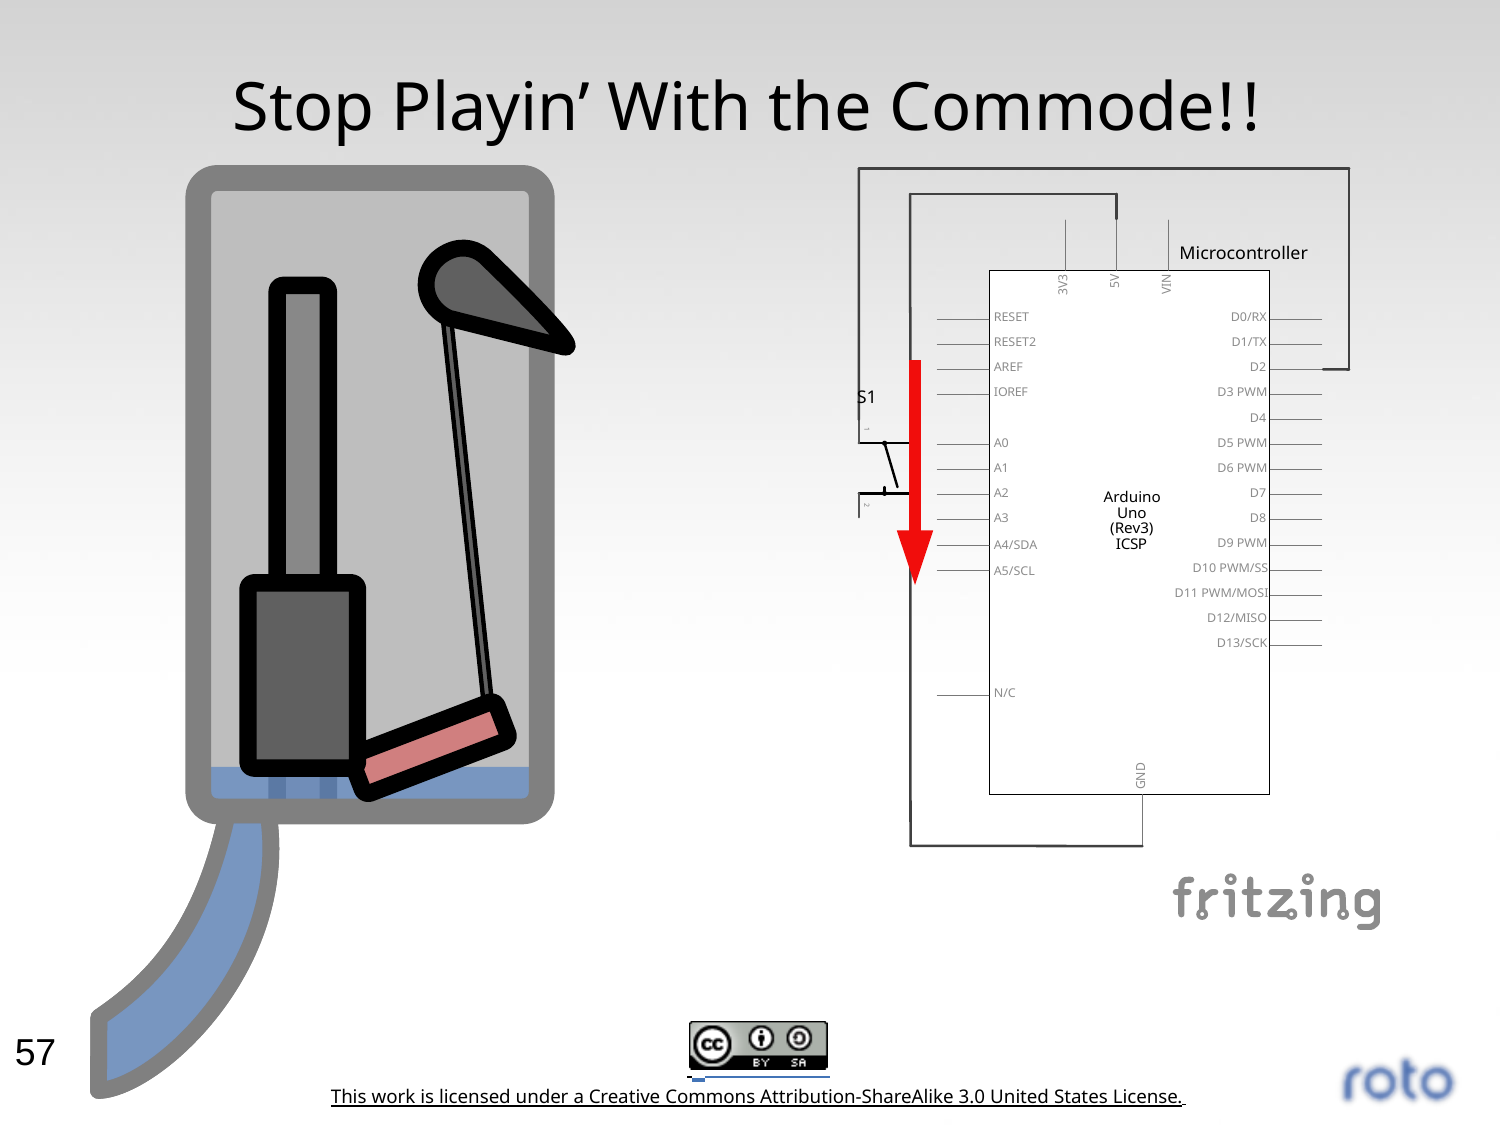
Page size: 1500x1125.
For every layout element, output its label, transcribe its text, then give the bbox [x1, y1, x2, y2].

title Stop Playin’ With the Commode!! [112, 49, 1388, 238]
picture [0, 0, 1500, 1125]
